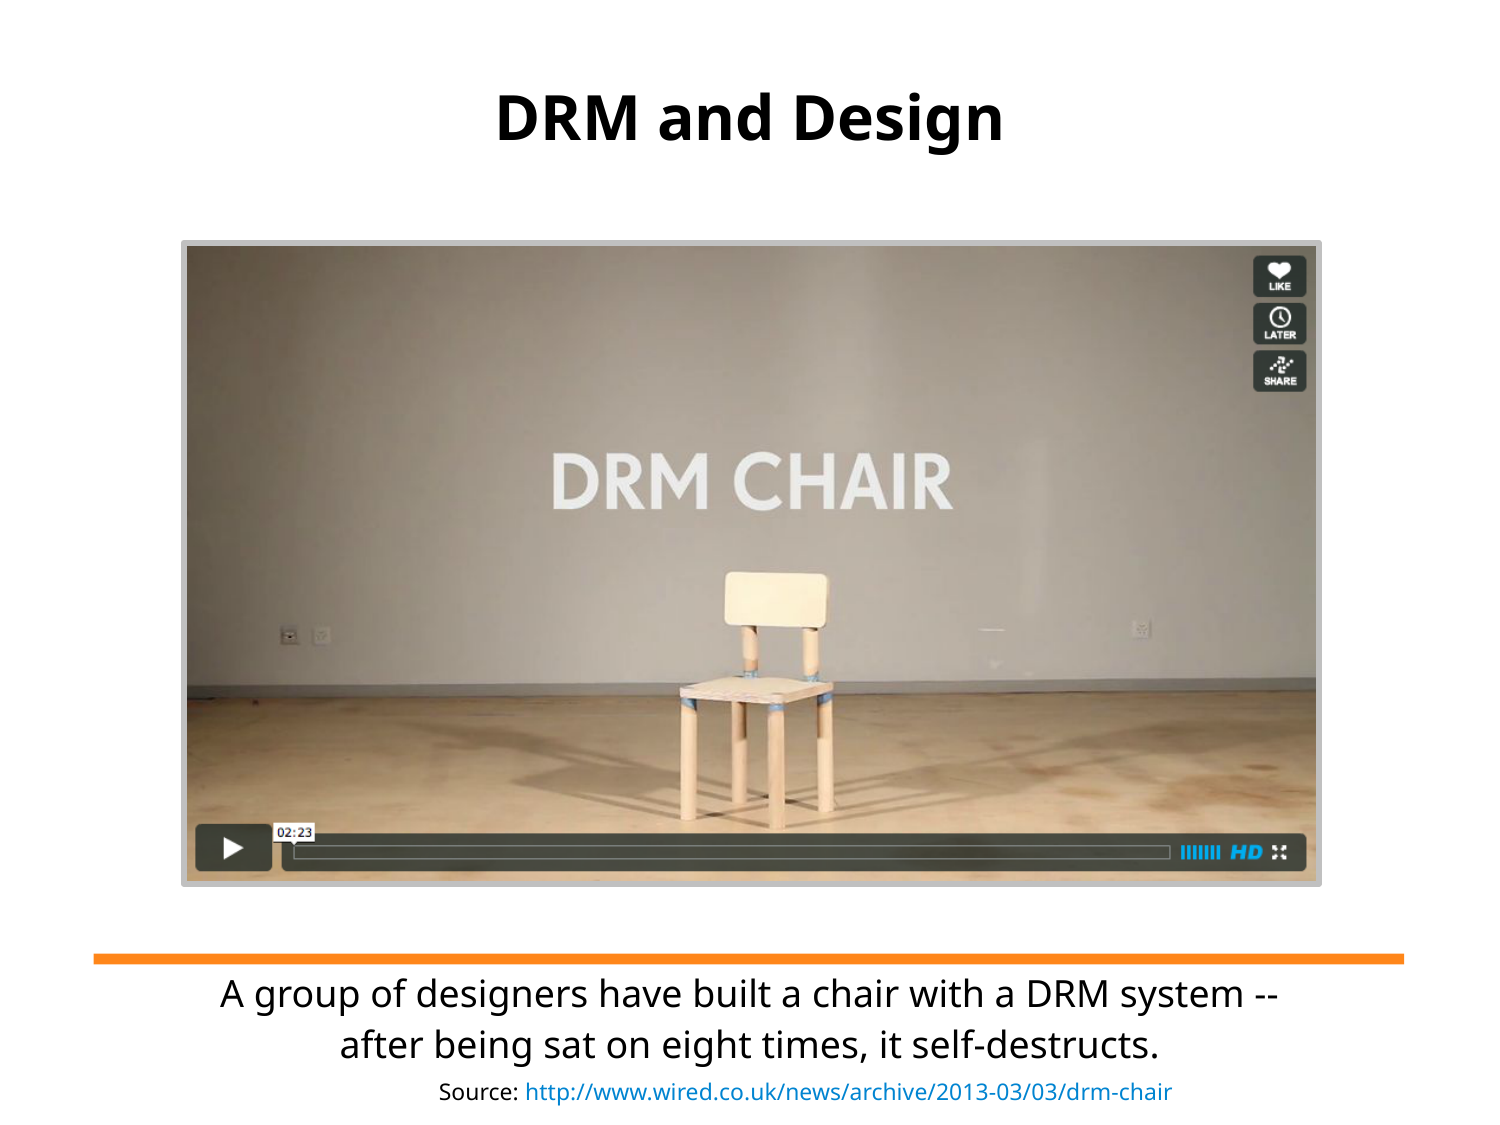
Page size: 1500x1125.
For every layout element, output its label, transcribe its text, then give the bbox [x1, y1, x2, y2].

title DRM and Design [75, 44, 1426, 188]
text_box A group of designers have built a chair with a DRM system -- after being sat on eight times, it self-destructs. [172, 960, 1328, 1073]
picture [0, 0, 1500, 1125]
text_box Source: http://www.wired.co.uk/news/archive/2013-03/03/drm-chair [424, 1068, 1125, 1113]
